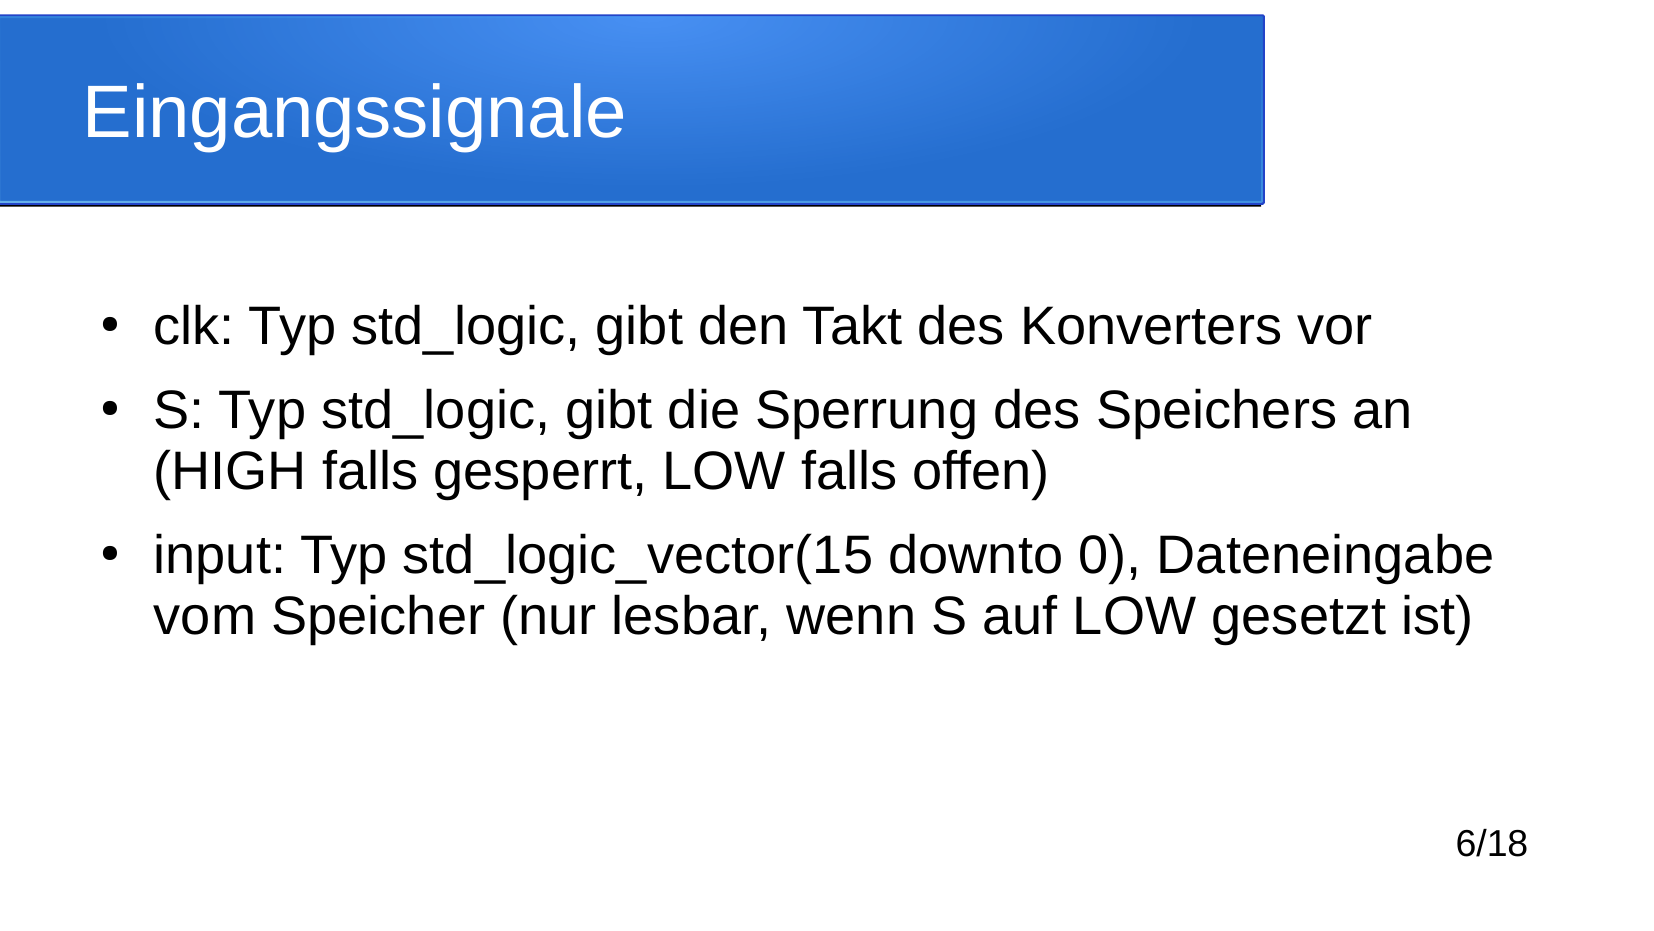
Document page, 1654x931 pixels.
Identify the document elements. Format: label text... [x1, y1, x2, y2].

text_box 6/18 [1440, 814, 1630, 874]
title Eingangssignale [82, 35, 1235, 189]
list clk: Typ std_logic, gibt den Takt des Konverters vor S: Typ std_logic, gibt die Sperrung des Speichers an (HIGH falls gesperrt, LOW falls offen) input: Typ std_logic_vector(15 downto 0), Dateneingabe vom Speicher (nur lesbar, wenn S auf LOW gesetzt ist) [82, 295, 1571, 764]
